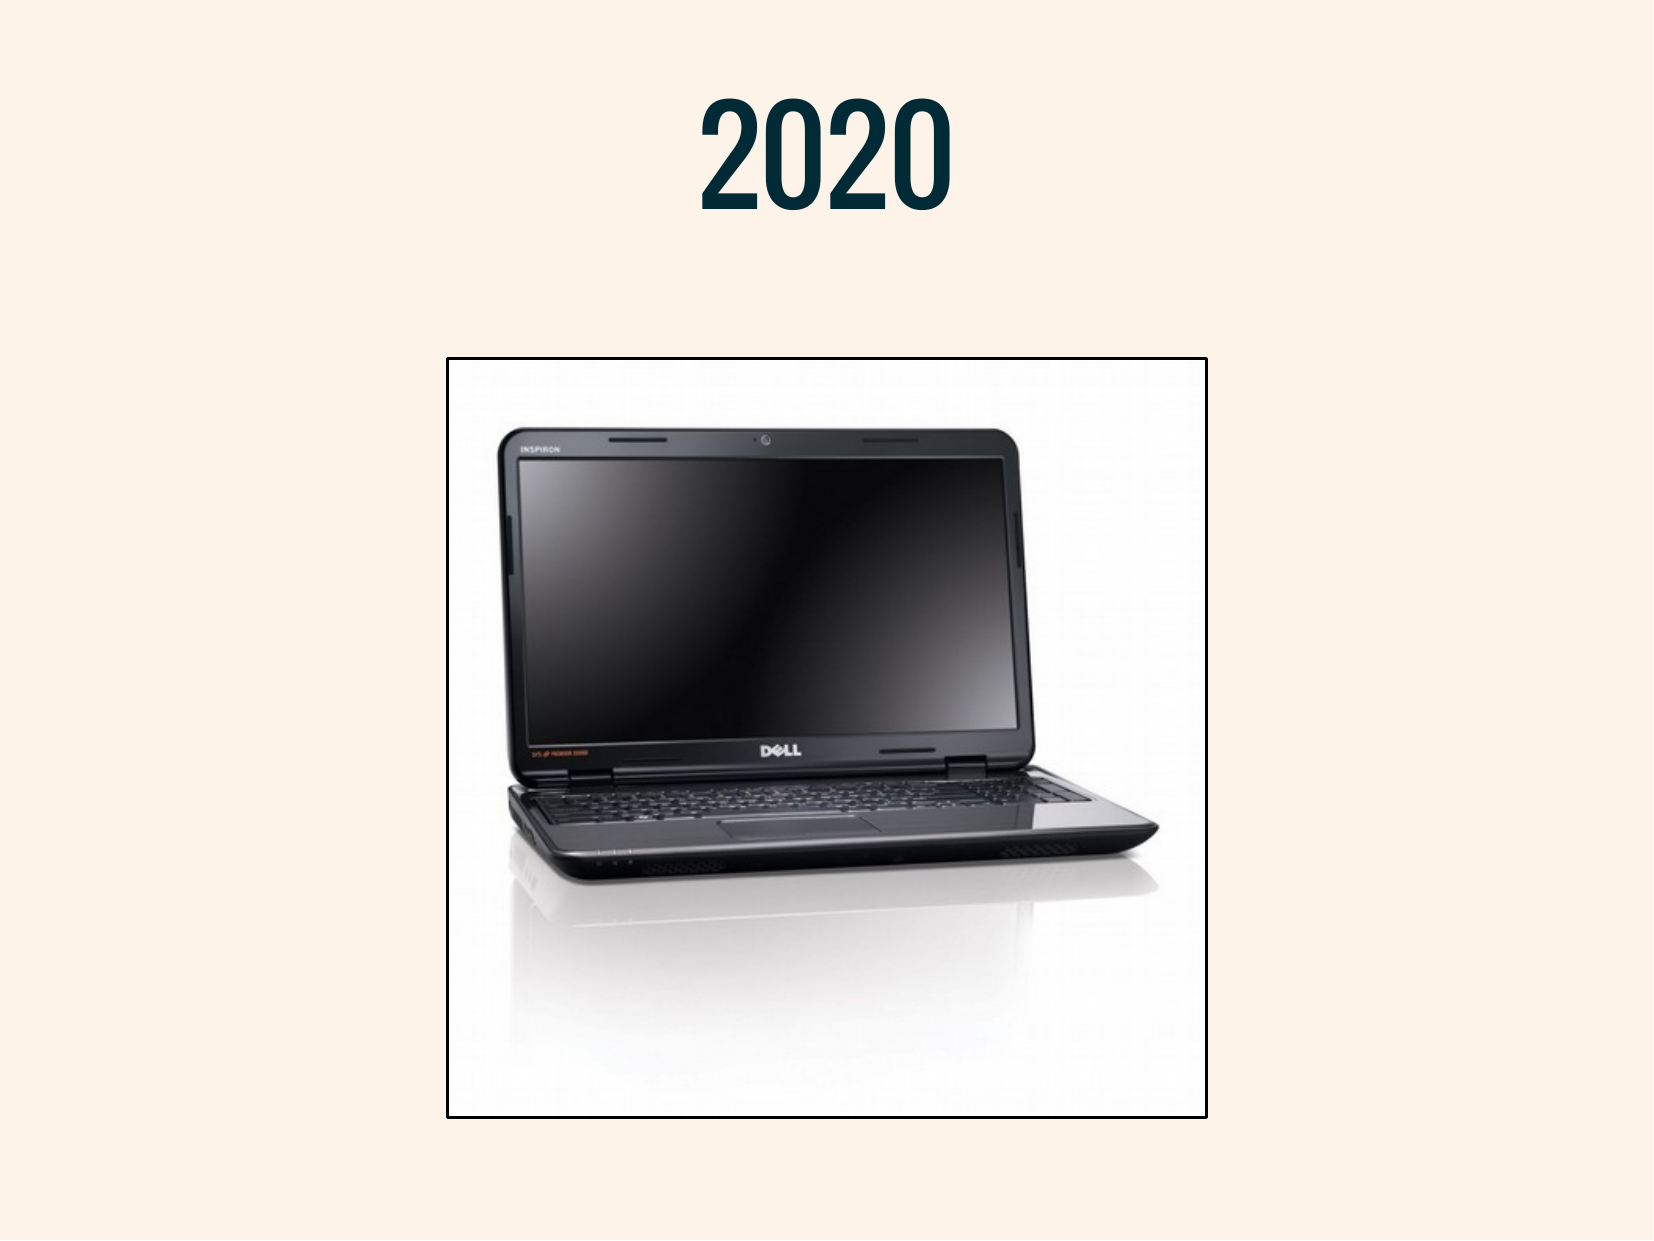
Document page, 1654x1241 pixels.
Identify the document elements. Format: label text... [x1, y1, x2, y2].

title 2020 [82, 49, 1571, 257]
picture [448, 360, 1205, 1117]
